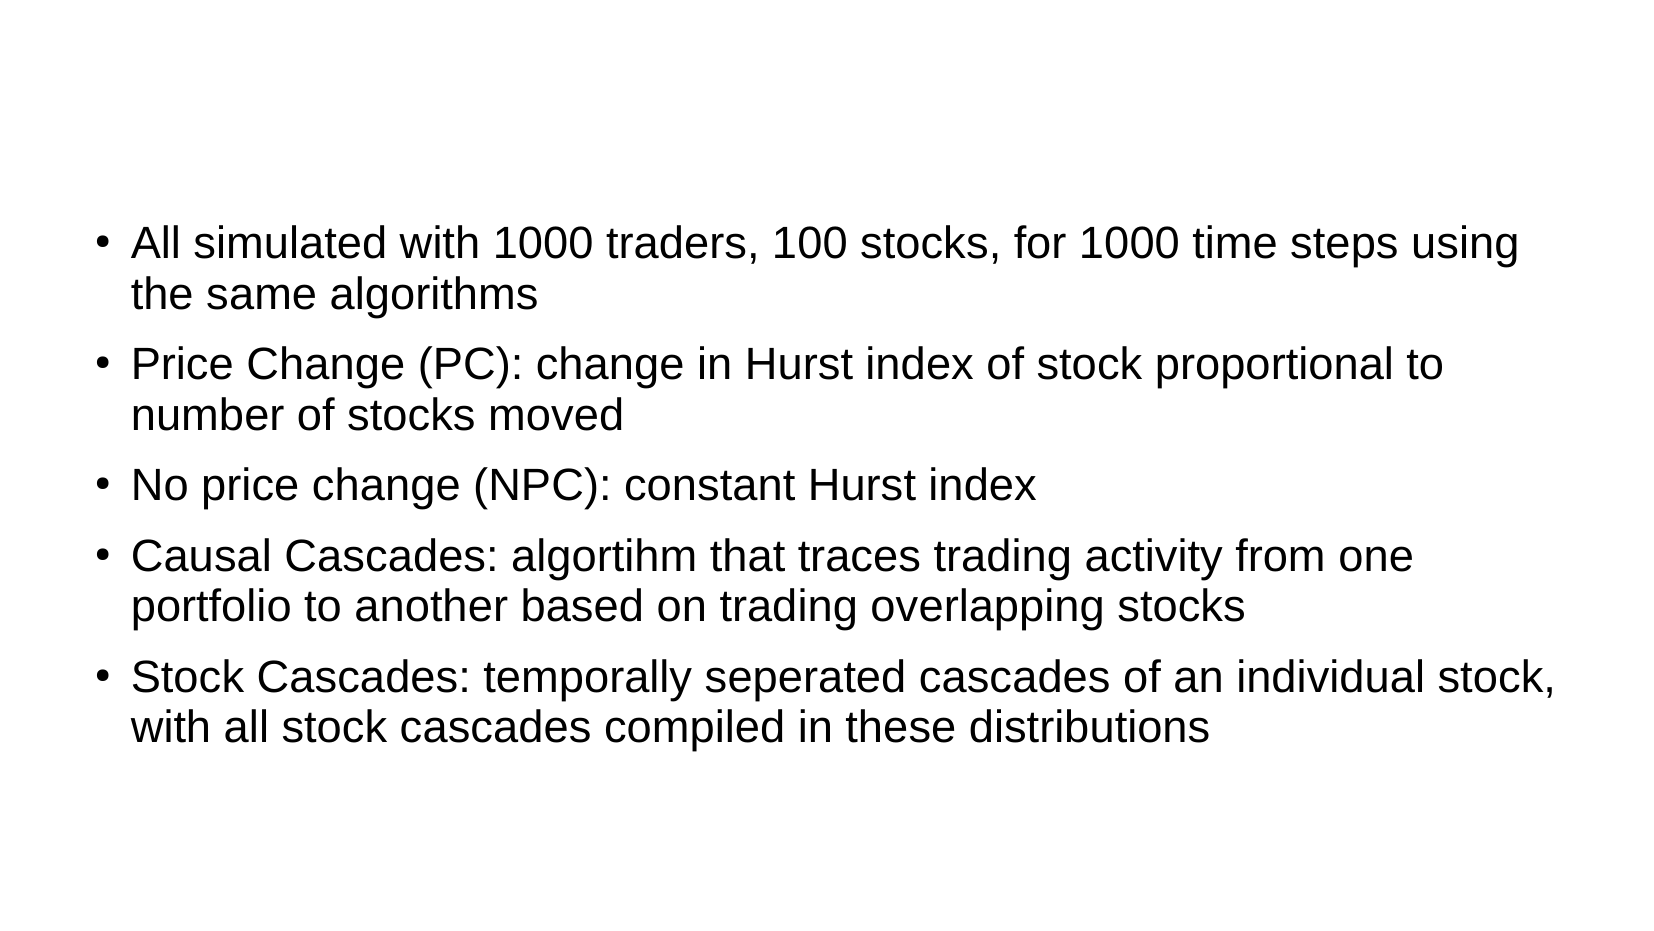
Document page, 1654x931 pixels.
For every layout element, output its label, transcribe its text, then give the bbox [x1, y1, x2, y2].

list All simulated with 1000 traders, 100 stocks, for 1000 time steps using the same algorithms Price Change (PC): change in Hurst index of stock proportional to number of stocks moved No price change (NPC): constant Hurst index Causal Cascades: algortihm that traces trading activity from one portfolio to another based on trading overlapping stocks Stock Cascades: temporally seperated cascades of an individual stock, with all stock cascades compiled in these distributions [82, 217, 1571, 758]
